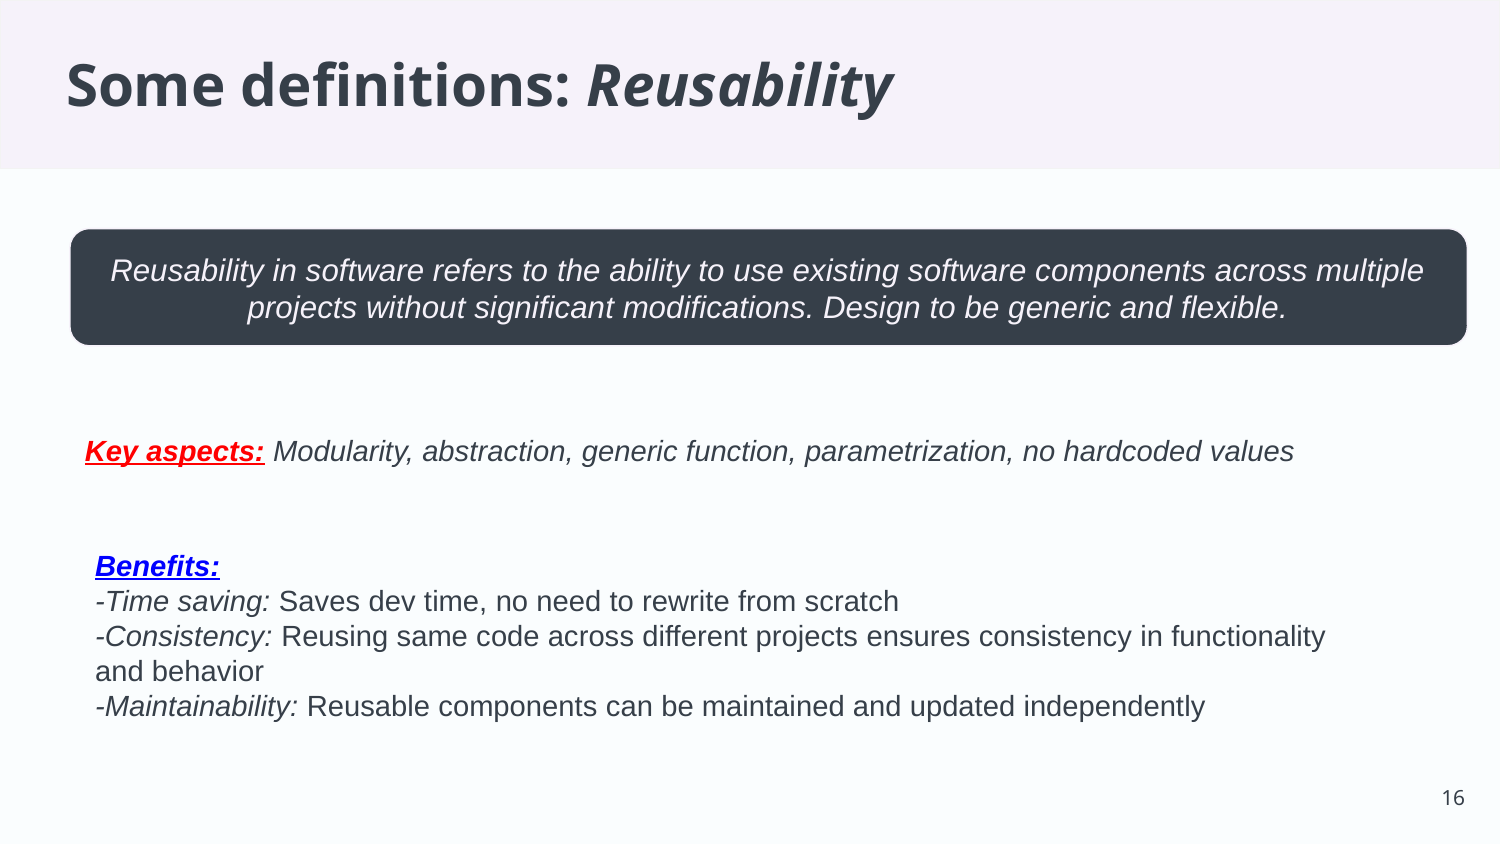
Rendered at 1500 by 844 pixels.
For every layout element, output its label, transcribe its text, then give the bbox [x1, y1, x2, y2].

text_box Reusability in software refers to the ability to use existing software components across multiple projects without significant modifications. Design to be generic and flexible. [69, 228, 1468, 346]
title Some definitions: Reusability [51, 28, 1390, 141]
slide_number <number> [1389, 764, 1480, 830]
title Benefits: -Time saving: Saves dev time, no need to rewrite from scratch -Consistency: Reusing same code across different projects ensures consistency in functionality and behavior -Maintainability: Reusable components can be maintained and updated independently [80, 530, 1386, 737]
title Key aspects: Modularity, abstraction, generic function, parametrization, no hardcoded values [69, 423, 1336, 482]
